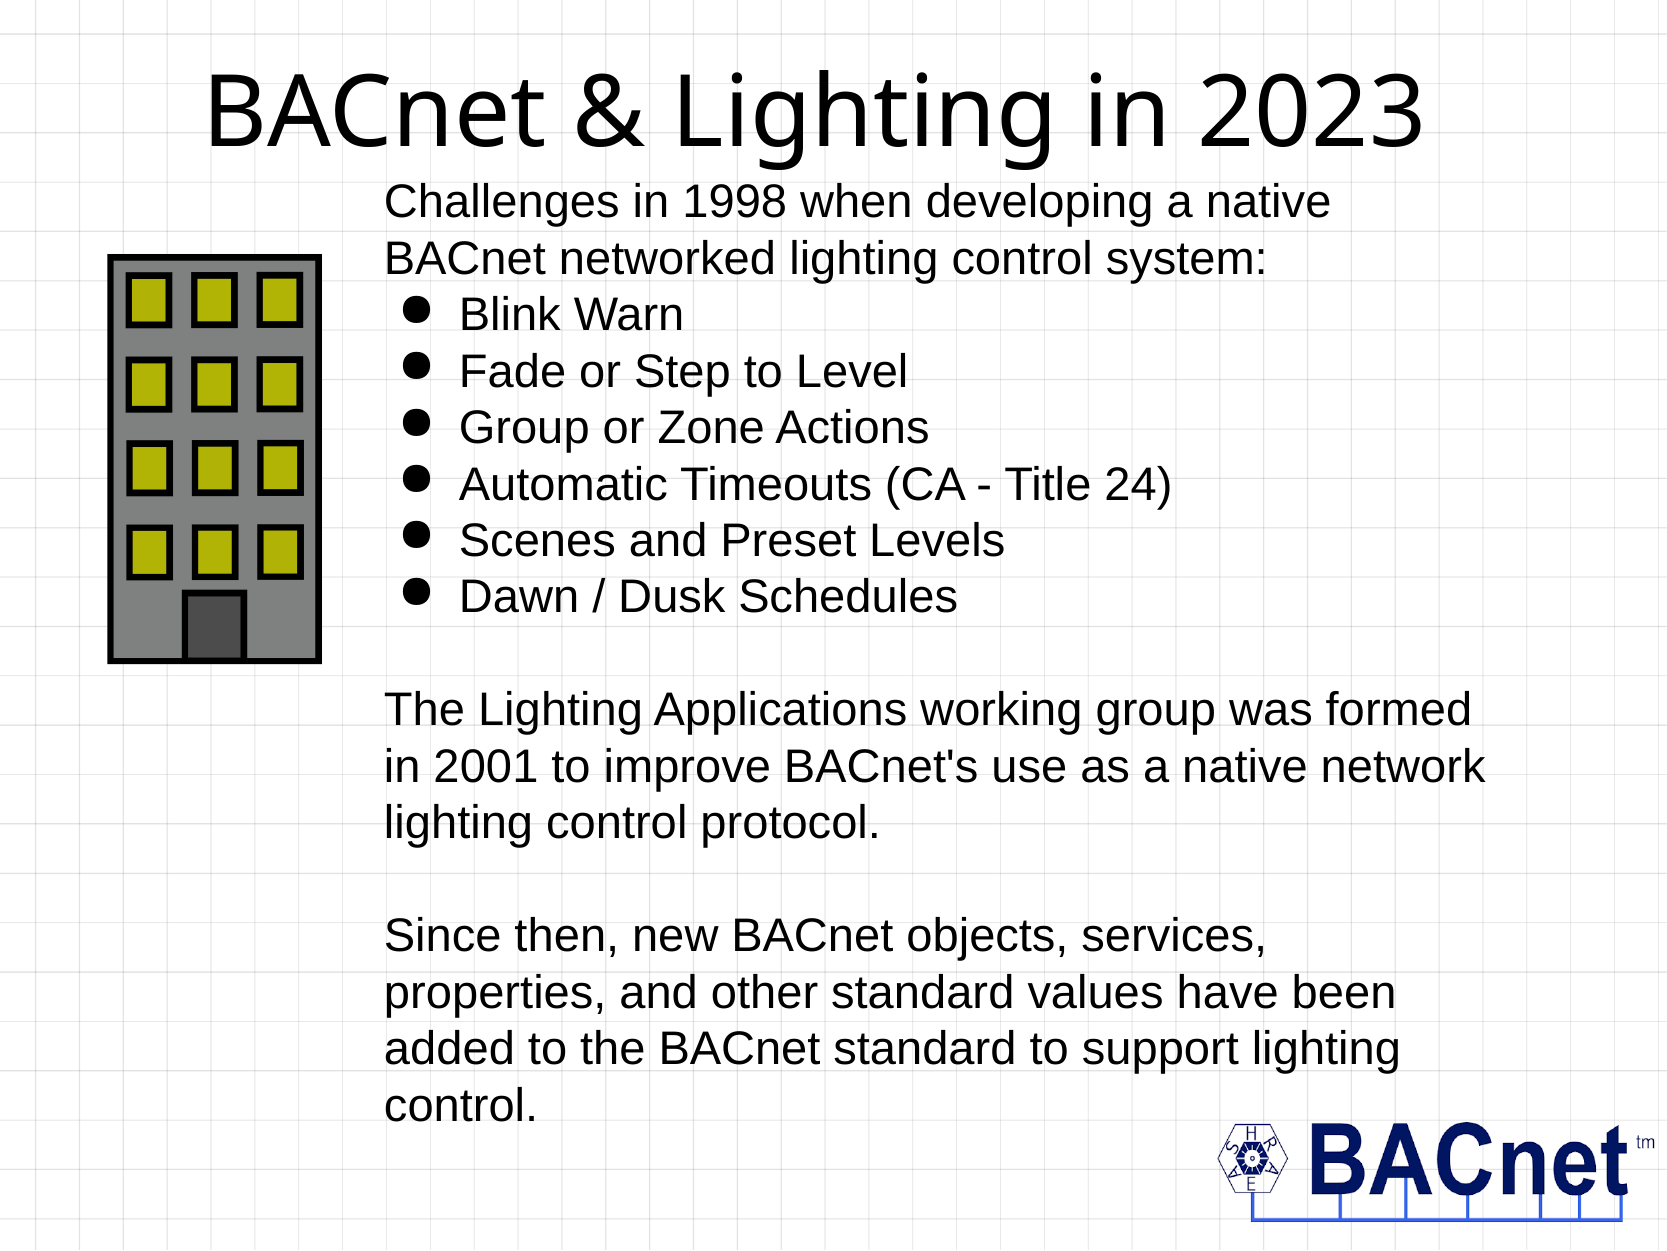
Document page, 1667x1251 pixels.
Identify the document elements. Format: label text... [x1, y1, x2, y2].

picture [0, 0, 1667, 1250]
subtitle Challenges in 1998 when developing a native BACnet networked lighting control system: Blink Warn Fade or Step to Level Group or Zone Actions Automatic Timeouts (CA - Title 24) Scenes and Preset Levels Dawn / Dusk Schedules The Lighting Applications working group was formed in 2001 to improve BACnet's use as a native network lighting control protocol. Since then, new BACnet objects, services, properties, and other standard values have been added to the BACnet standard to support lighting control. [377, 164, 1505, 1156]
title BACnet & Lighting in 2023 [125, 39, 1505, 164]
